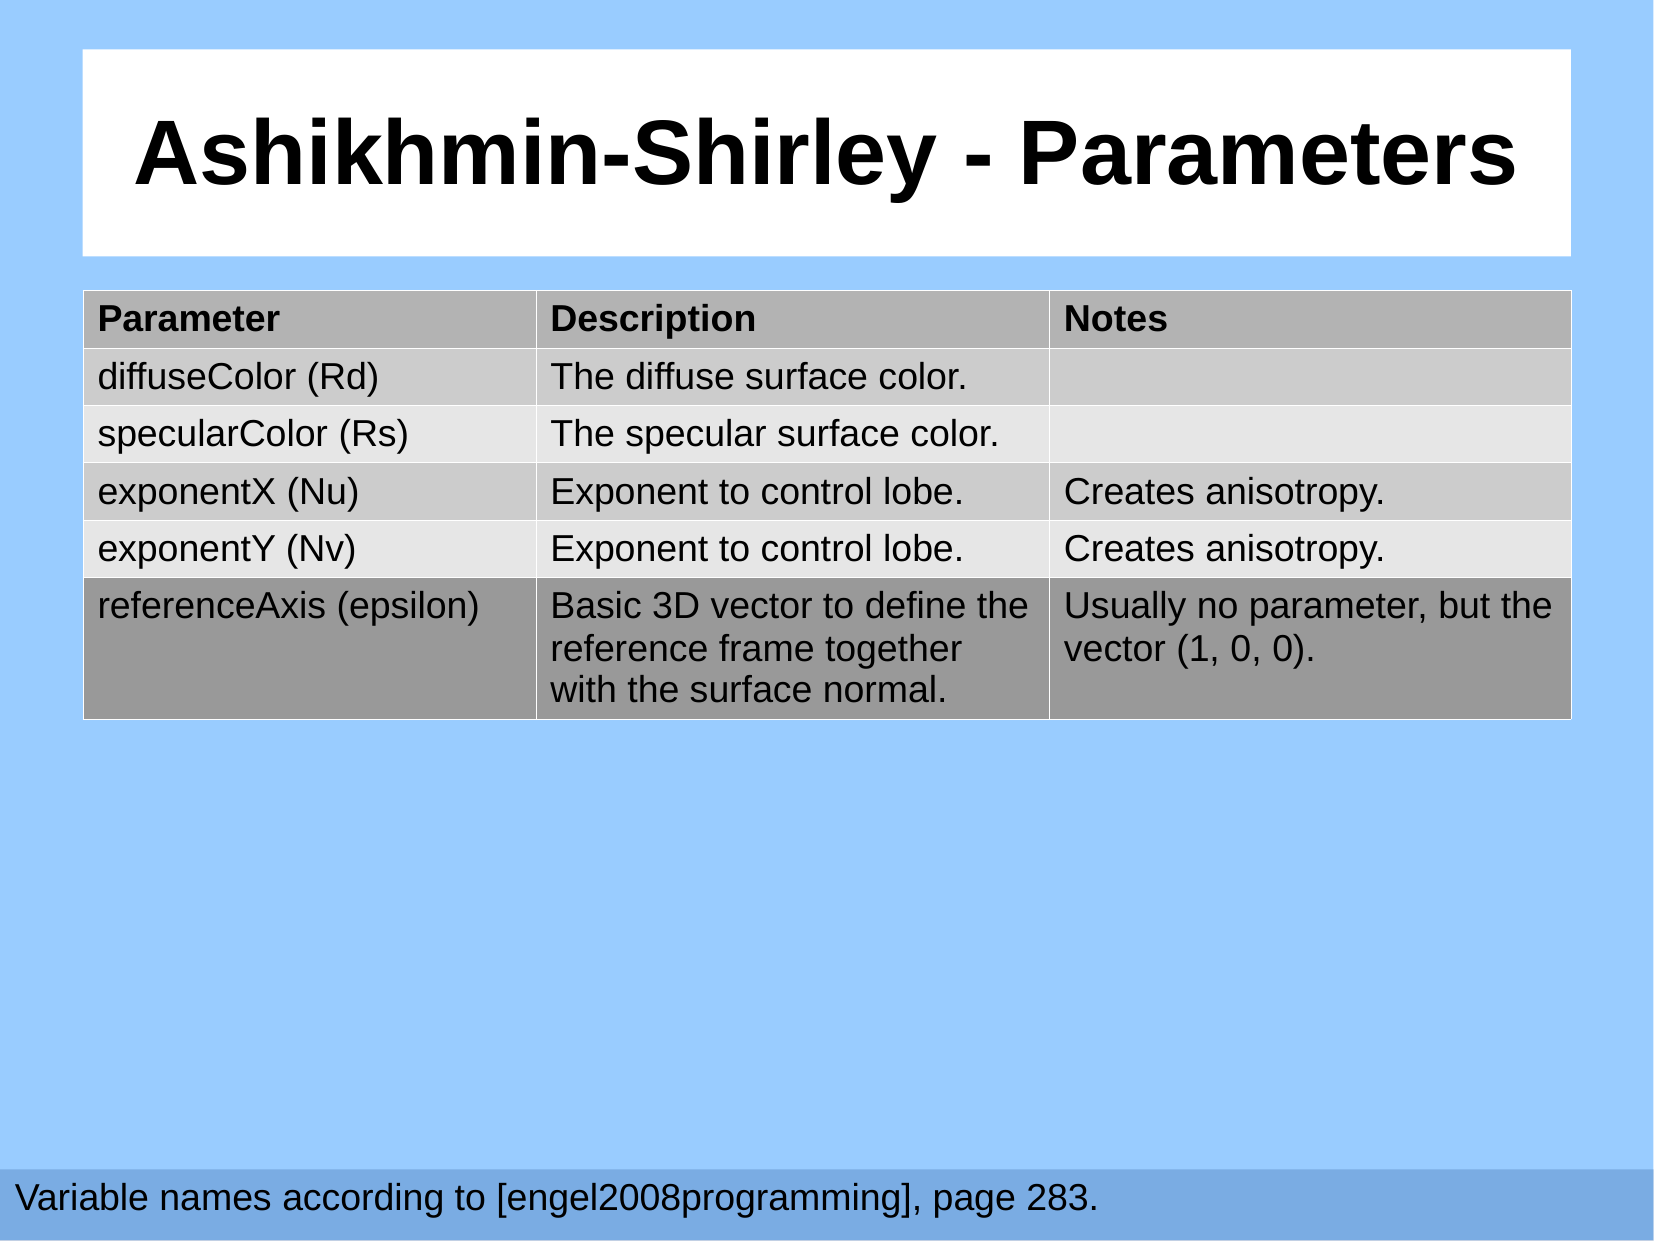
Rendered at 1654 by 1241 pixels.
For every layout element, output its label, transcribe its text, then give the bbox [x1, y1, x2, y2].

table_cell The specular surface color. [537, 406, 1049, 462]
table_cell Usually no parameter, but the vector (1, 0, 0). [1050, 578, 1571, 719]
table_header Parameter [84, 291, 536, 348]
table_cell The diffuse surface color. [537, 349, 1049, 405]
table_cell Creates anisotropy. [1050, 463, 1571, 520]
table_cell referenceAxis (epsilon) [84, 578, 536, 719]
table_cell exponentY (Nv) [84, 521, 536, 577]
table_header Notes [1050, 291, 1571, 348]
table_cell specularColor (Rs) [84, 406, 536, 462]
table_cell exponentX (Nu) [84, 463, 536, 520]
title Ashikhmin-Shirley - Parameters [82, 49, 1571, 257]
table_cell Exponent to control lobe. [537, 463, 1049, 520]
table_cell Basic 3D vector to define the reference frame together with the surface normal. [537, 578, 1049, 719]
table_cell [1050, 349, 1571, 405]
table_cell Creates anisotropy. [1050, 521, 1571, 577]
table_cell Exponent to control lobe. [537, 521, 1049, 577]
table_cell diffuseColor (Rd) [84, 349, 536, 405]
table_header Description [537, 291, 1049, 348]
table_cell [1050, 406, 1571, 462]
text_box Variable names according to [engel2008programming], page 283. [0, 1169, 1654, 1241]
